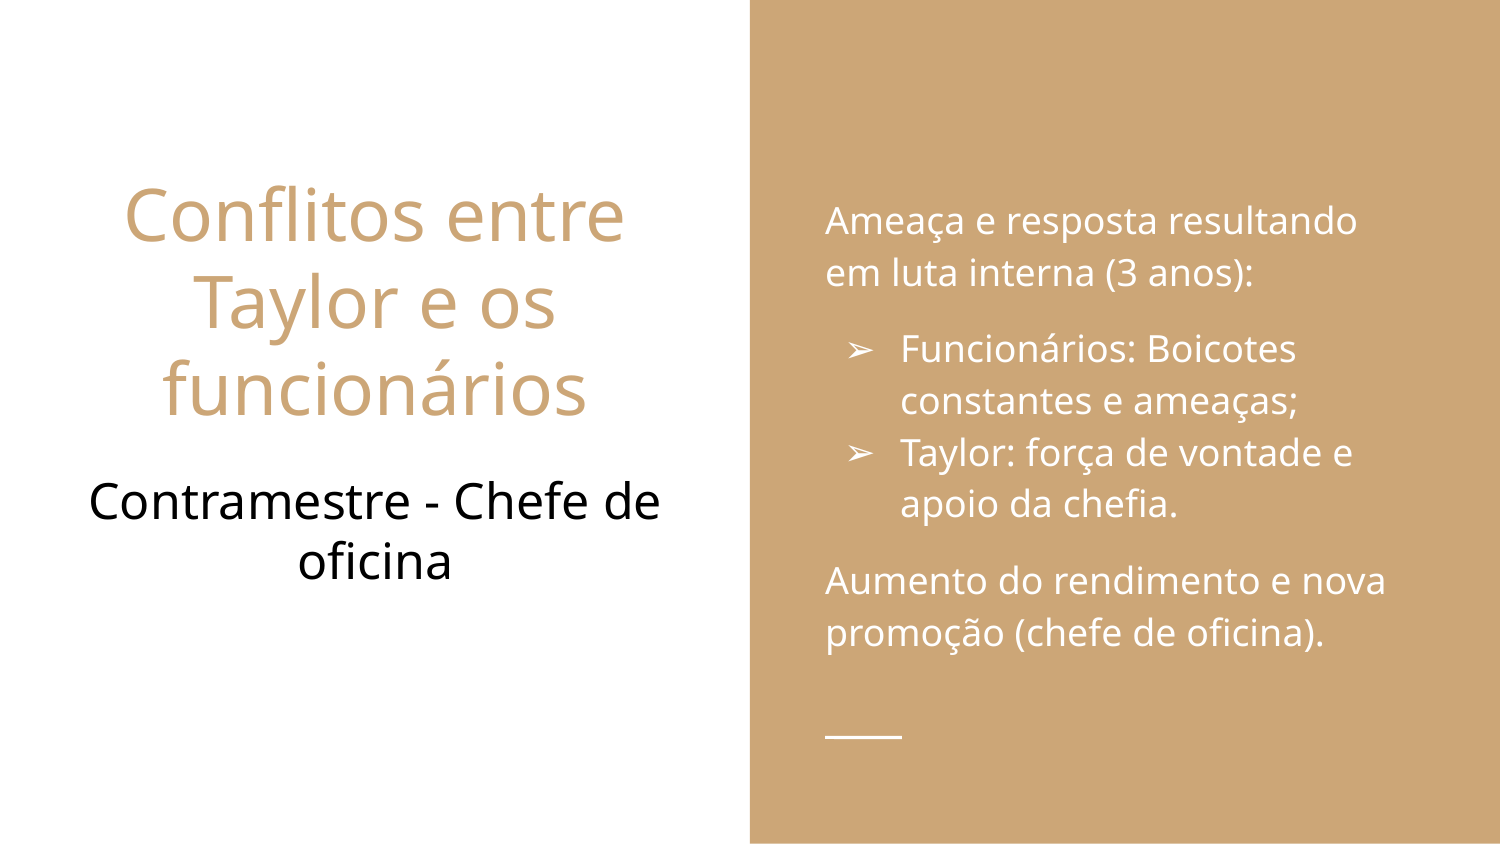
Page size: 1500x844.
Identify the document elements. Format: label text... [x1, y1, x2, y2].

list Ameaça e resposta resultando em luta interna (3 anos): Funcionários: Boicotes constantes e ameaças; Taylor: força de vontade e apoio da chefia. Aumento do rendimento e nova promoção (chefe de oficina). [810, 118, 1440, 725]
title Conflitos entre Taylor e os funcionários [43, 152, 708, 446]
subtitle Contramestre - Chefe de oficina [43, 454, 708, 713]
